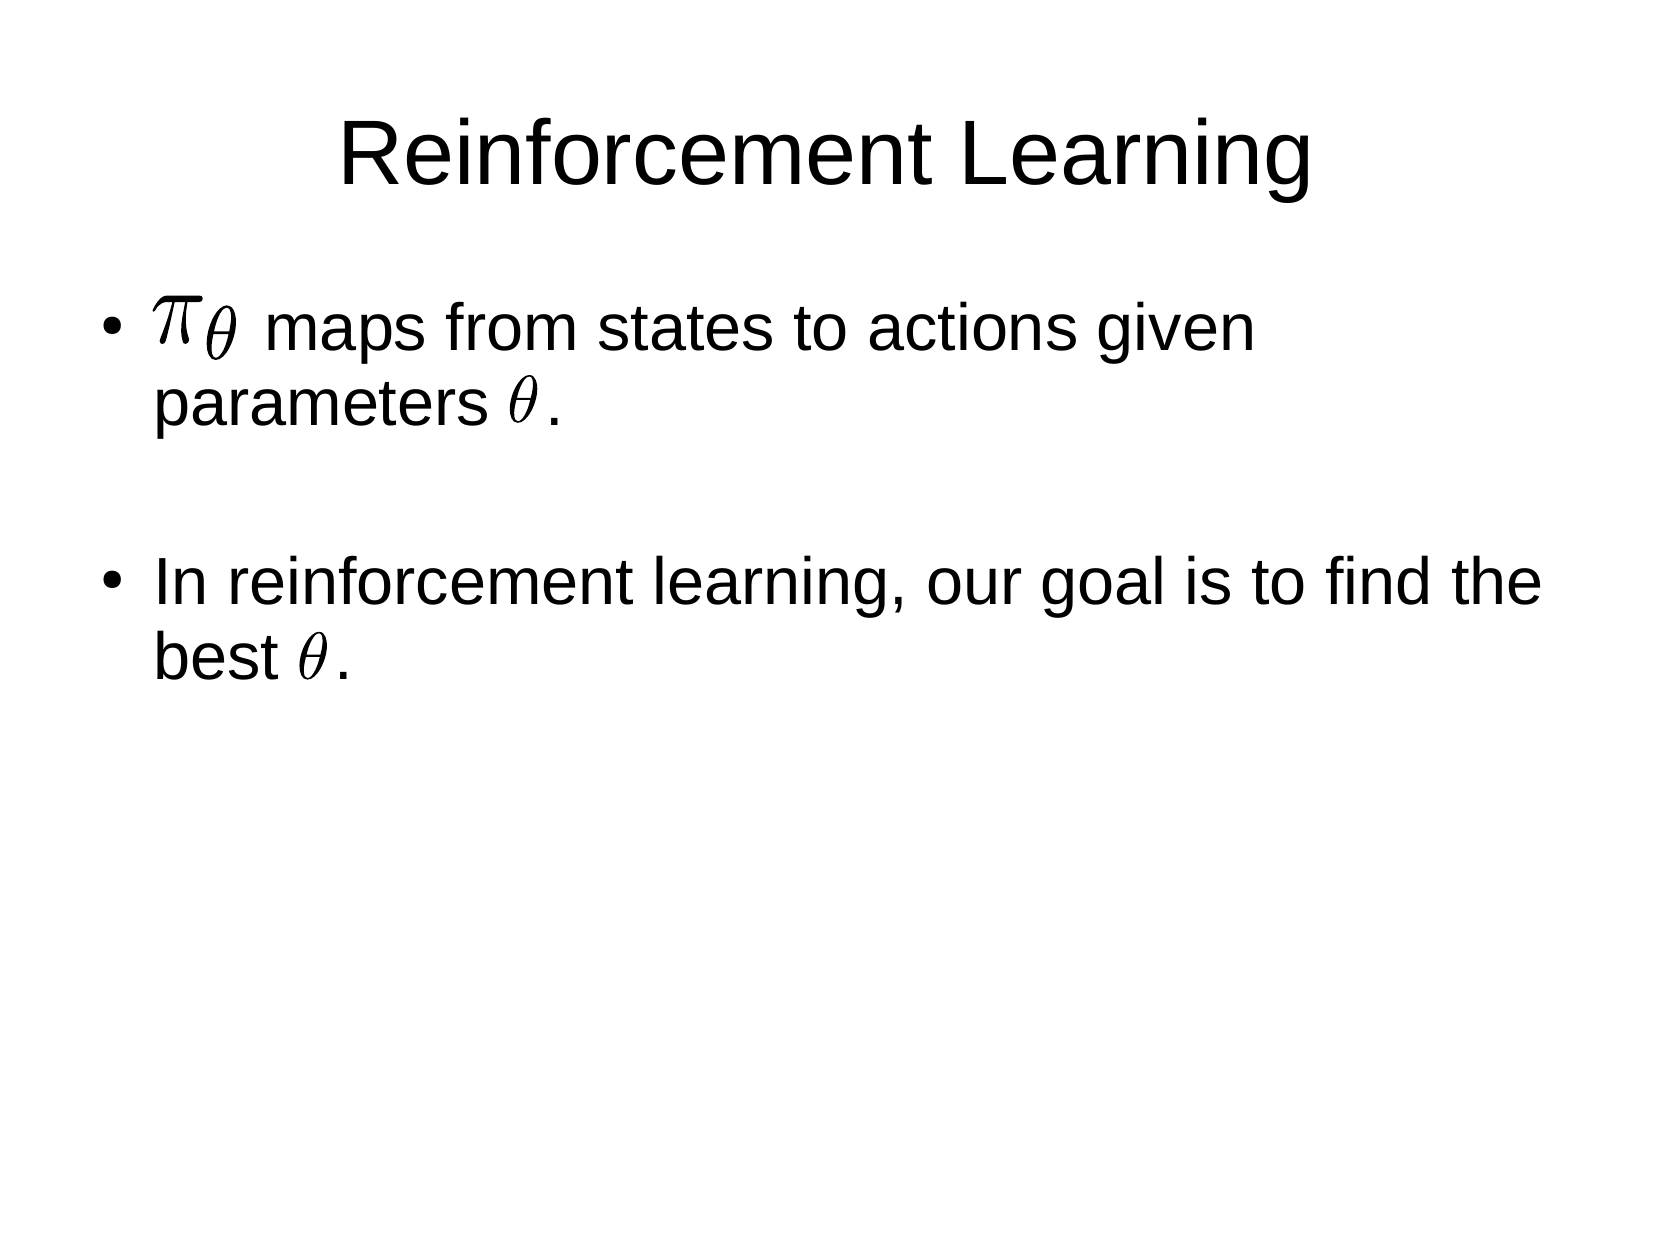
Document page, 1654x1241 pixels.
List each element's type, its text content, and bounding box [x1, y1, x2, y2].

text_box [507, 375, 541, 423]
list maps from states to actions given parameters . In reinforcement learning, our goal is to find the best . [82, 290, 1571, 1010]
text_box [150, 295, 241, 361]
text_box [296, 631, 330, 680]
title Reinforcement Learning [82, 49, 1571, 257]
